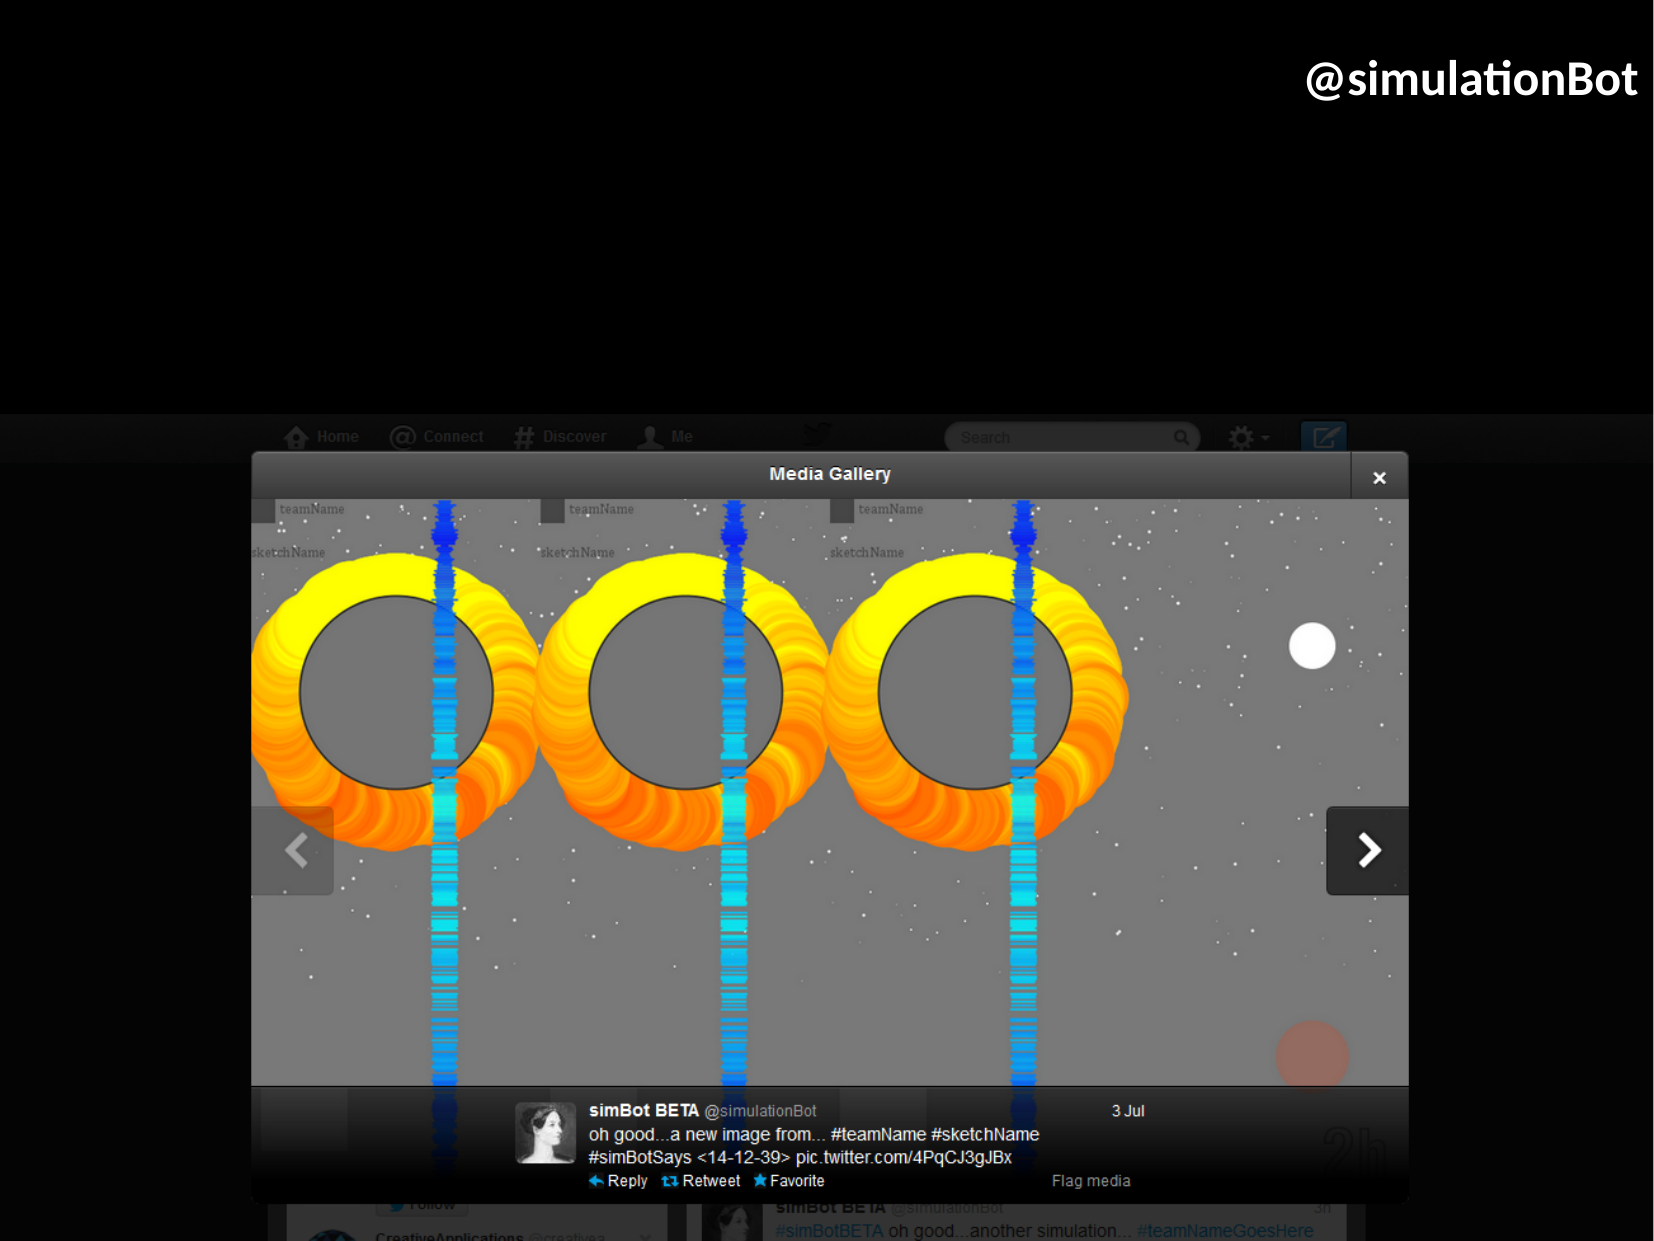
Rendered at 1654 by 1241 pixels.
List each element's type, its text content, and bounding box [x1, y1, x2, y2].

picture [0, 414, 1654, 1241]
text_box @simulationBot [0, 0, 1654, 414]
